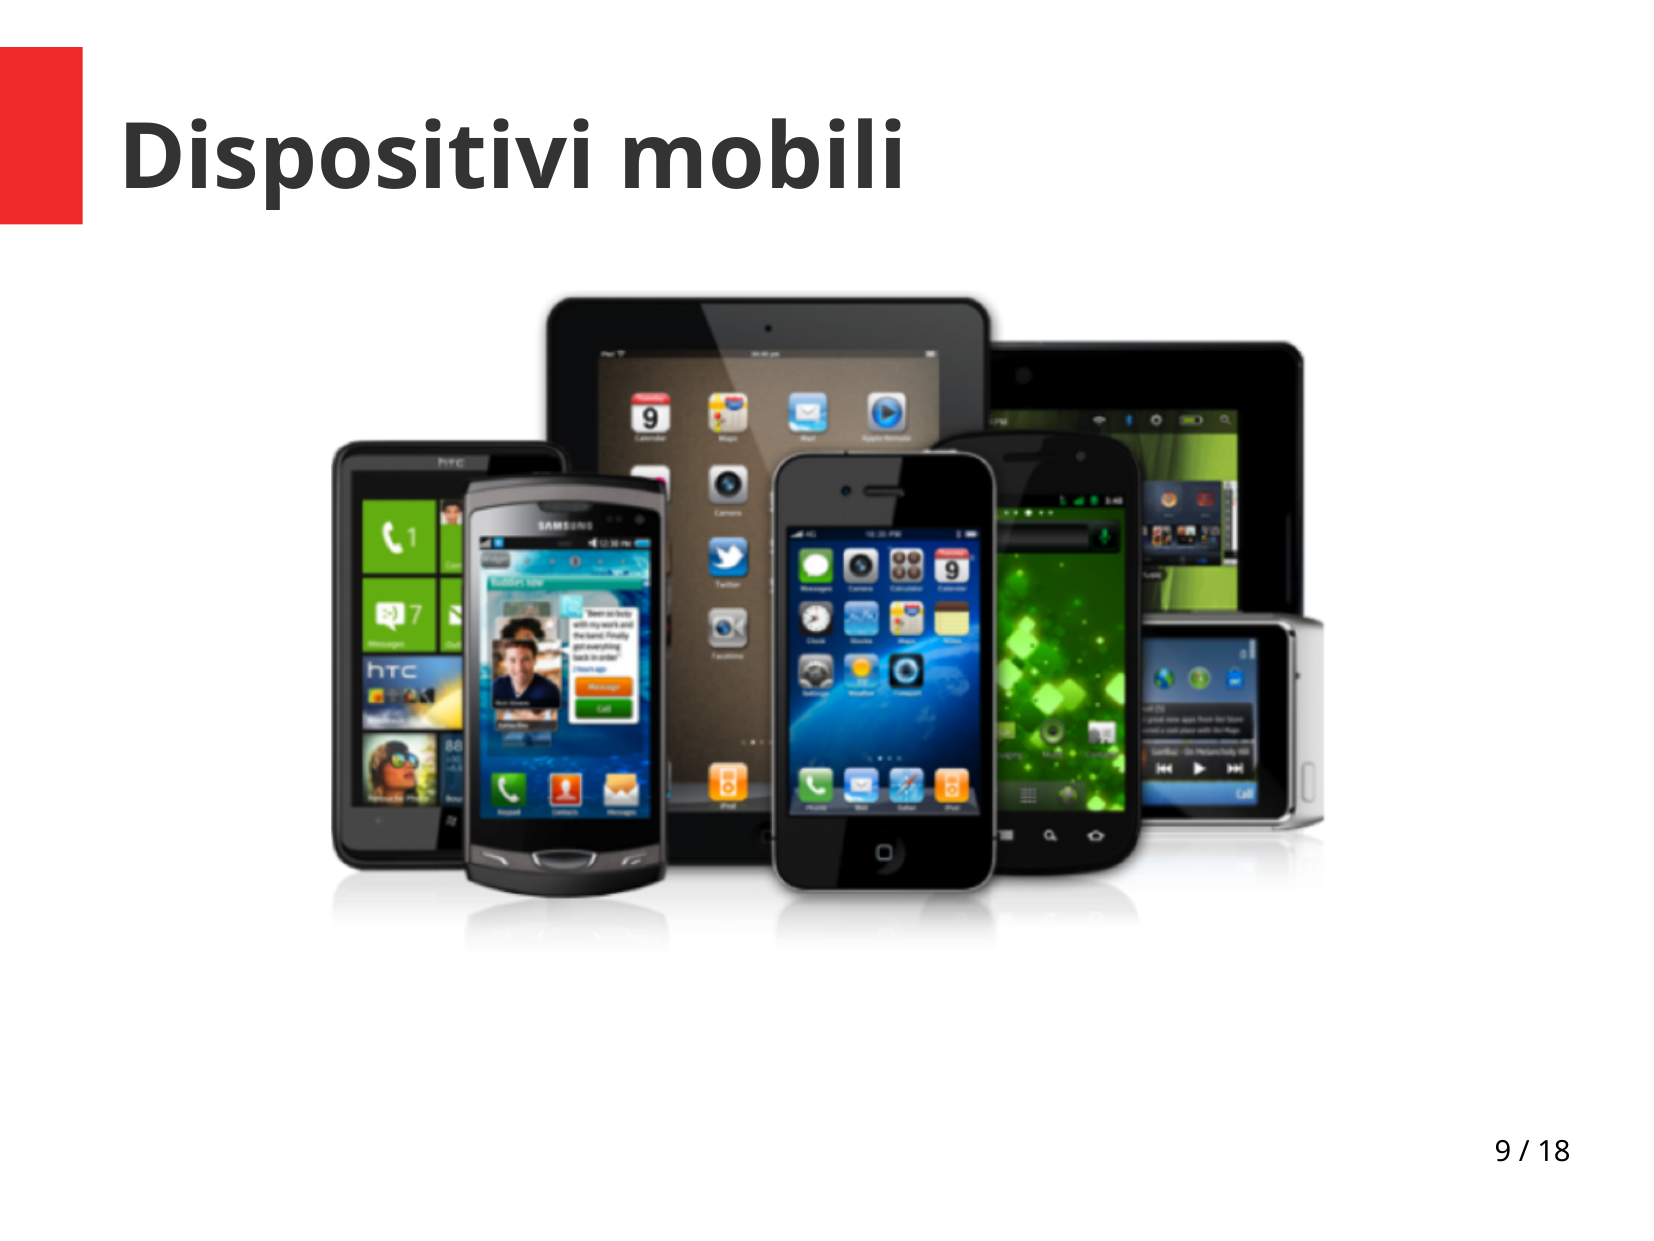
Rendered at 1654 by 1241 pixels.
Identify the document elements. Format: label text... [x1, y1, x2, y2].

title Dispositivi mobili [118, 49, 1571, 257]
picture [330, 290, 1327, 955]
